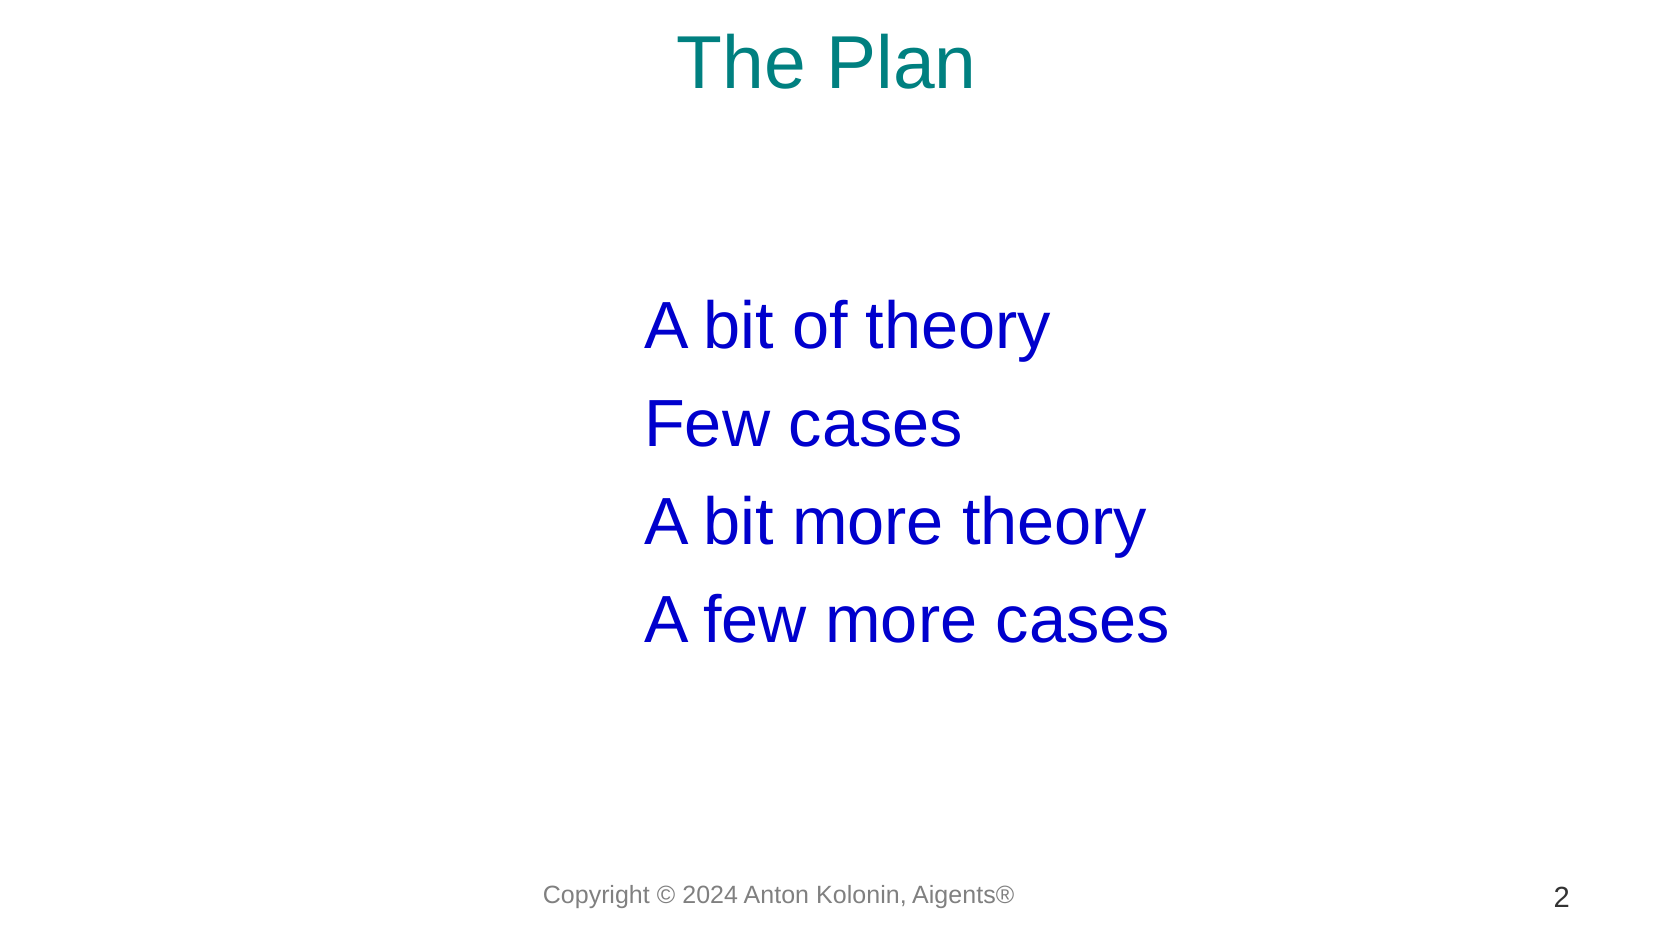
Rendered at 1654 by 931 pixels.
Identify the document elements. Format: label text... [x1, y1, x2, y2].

text_box The Plan [0, 0, 1654, 128]
text_box A bit of theory Few cases A bit more theory A few more cases [246, 93, 1555, 850]
